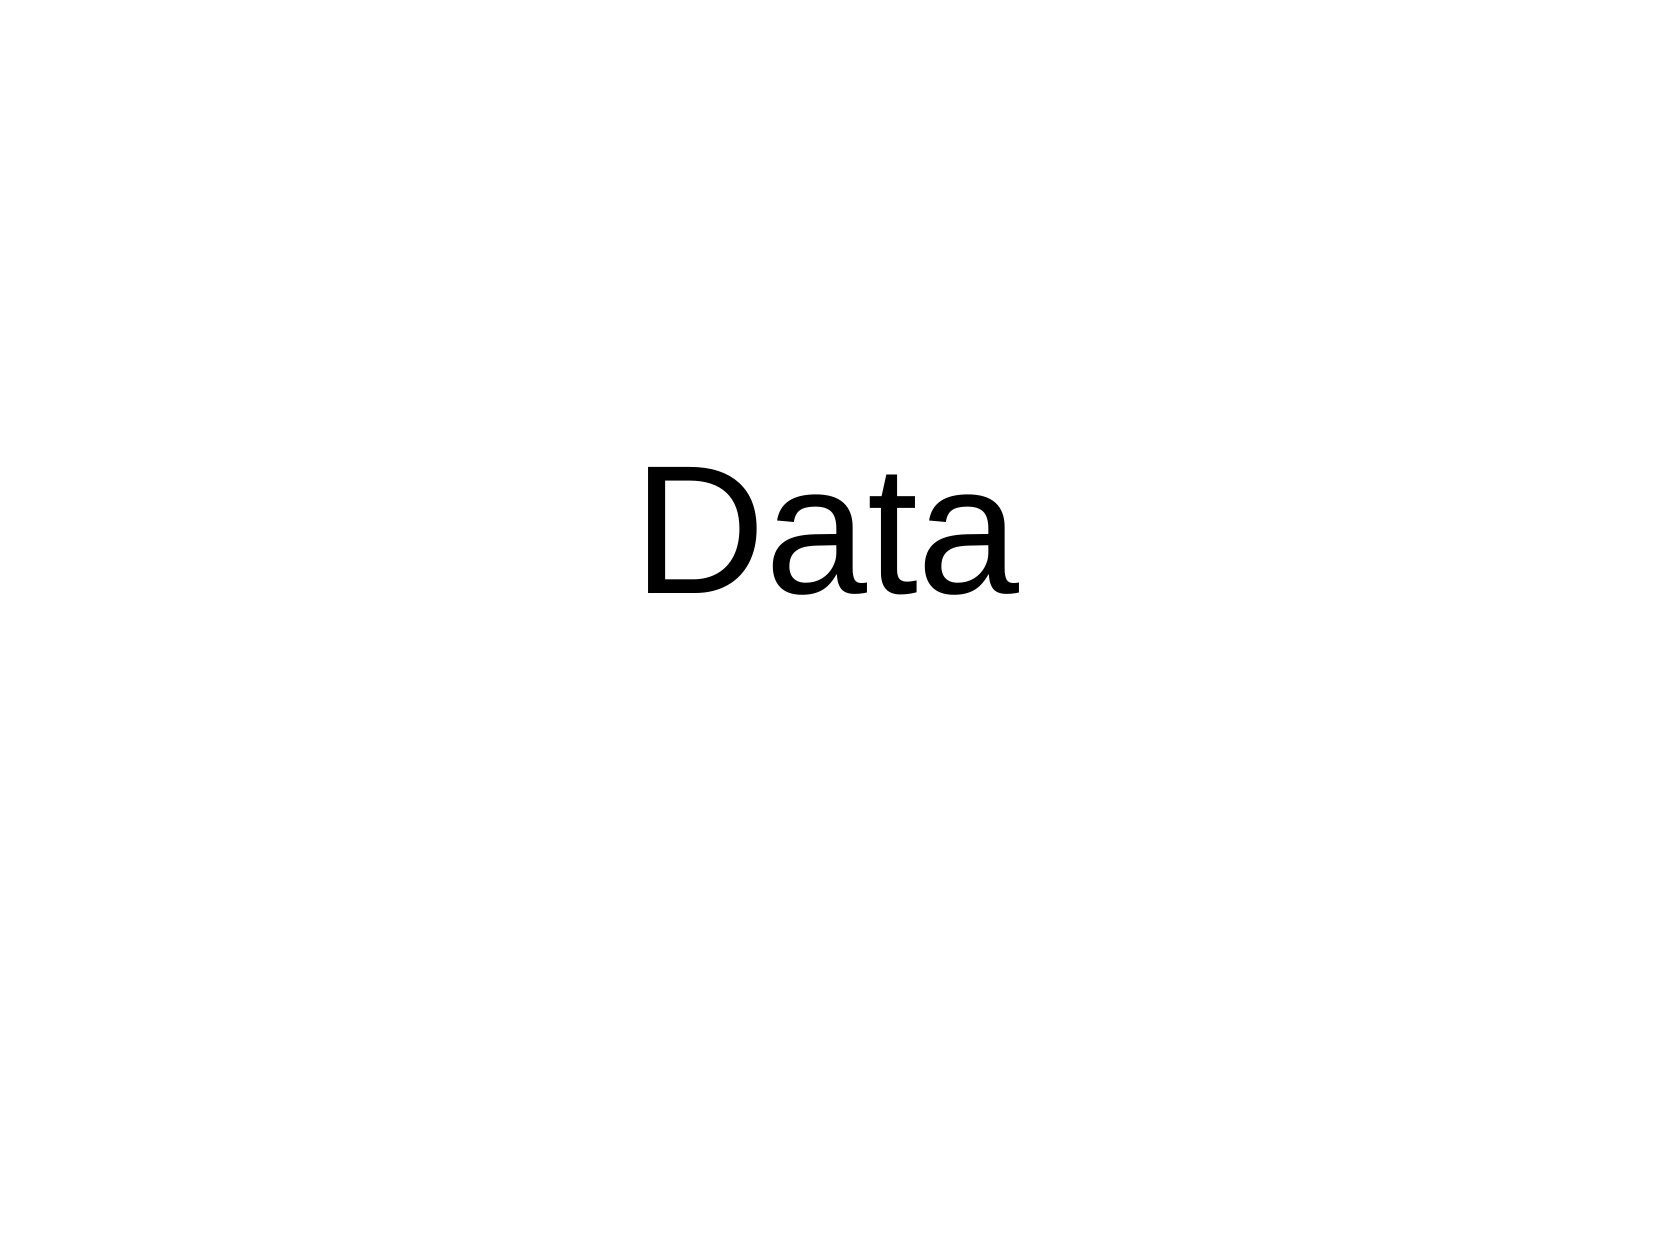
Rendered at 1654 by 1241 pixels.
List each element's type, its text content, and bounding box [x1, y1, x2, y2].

subtitle Data [82, 49, 1571, 1010]
